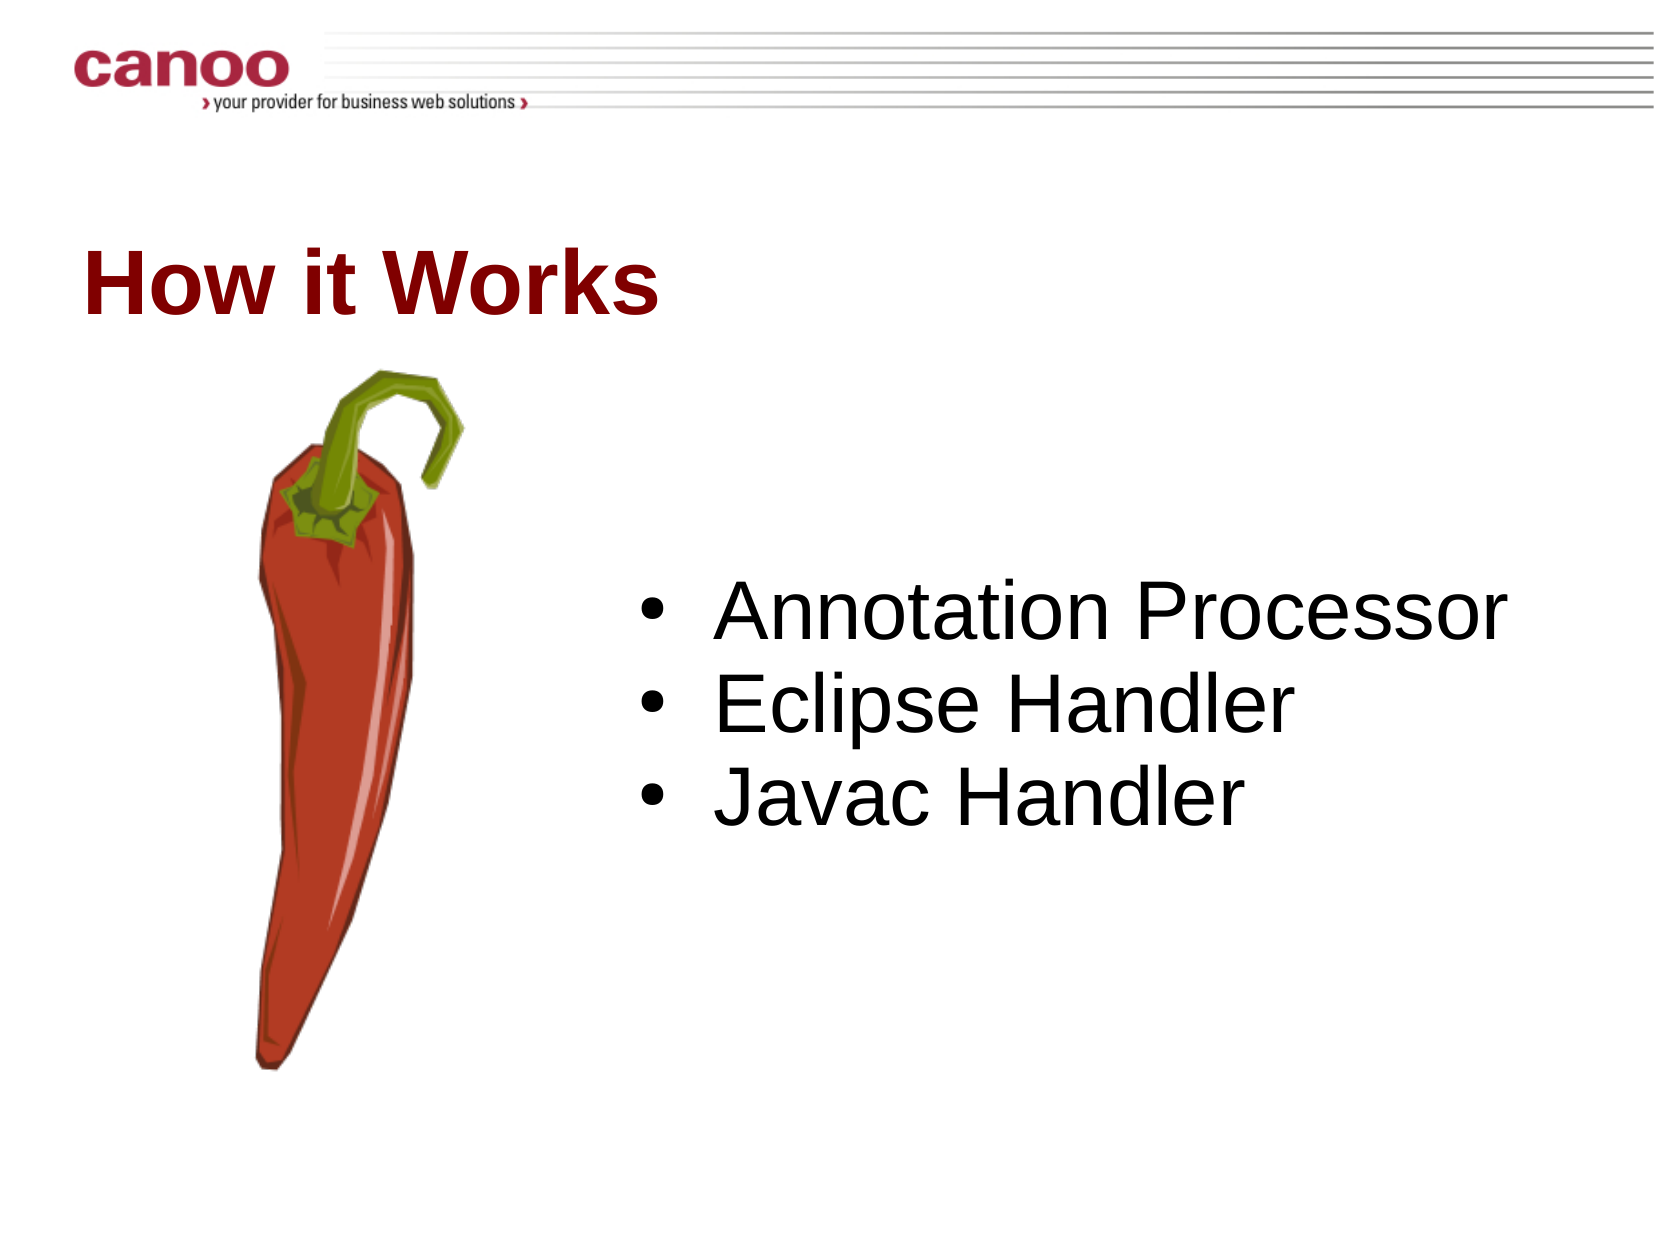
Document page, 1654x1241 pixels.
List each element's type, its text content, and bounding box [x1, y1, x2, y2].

title How it Works [82, 179, 1571, 387]
picture [229, 387, 491, 1088]
subtitle Annotation Processor Eclipse Handler Javac Handler [637, 420, 1571, 1164]
picture [0, 0, 1654, 166]
